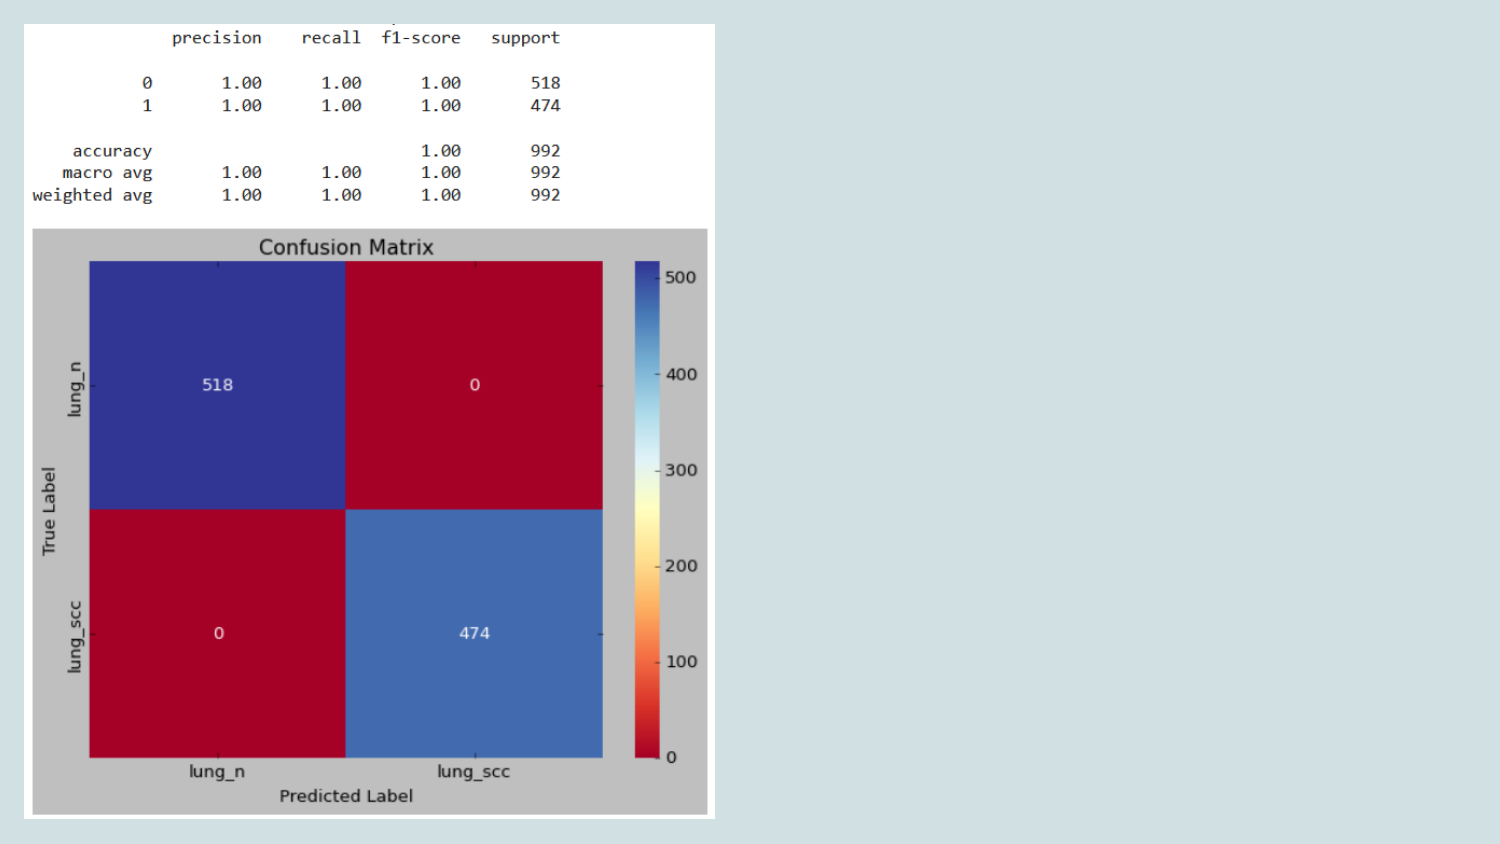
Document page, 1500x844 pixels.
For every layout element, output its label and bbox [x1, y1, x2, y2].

picture [24, 24, 715, 819]
